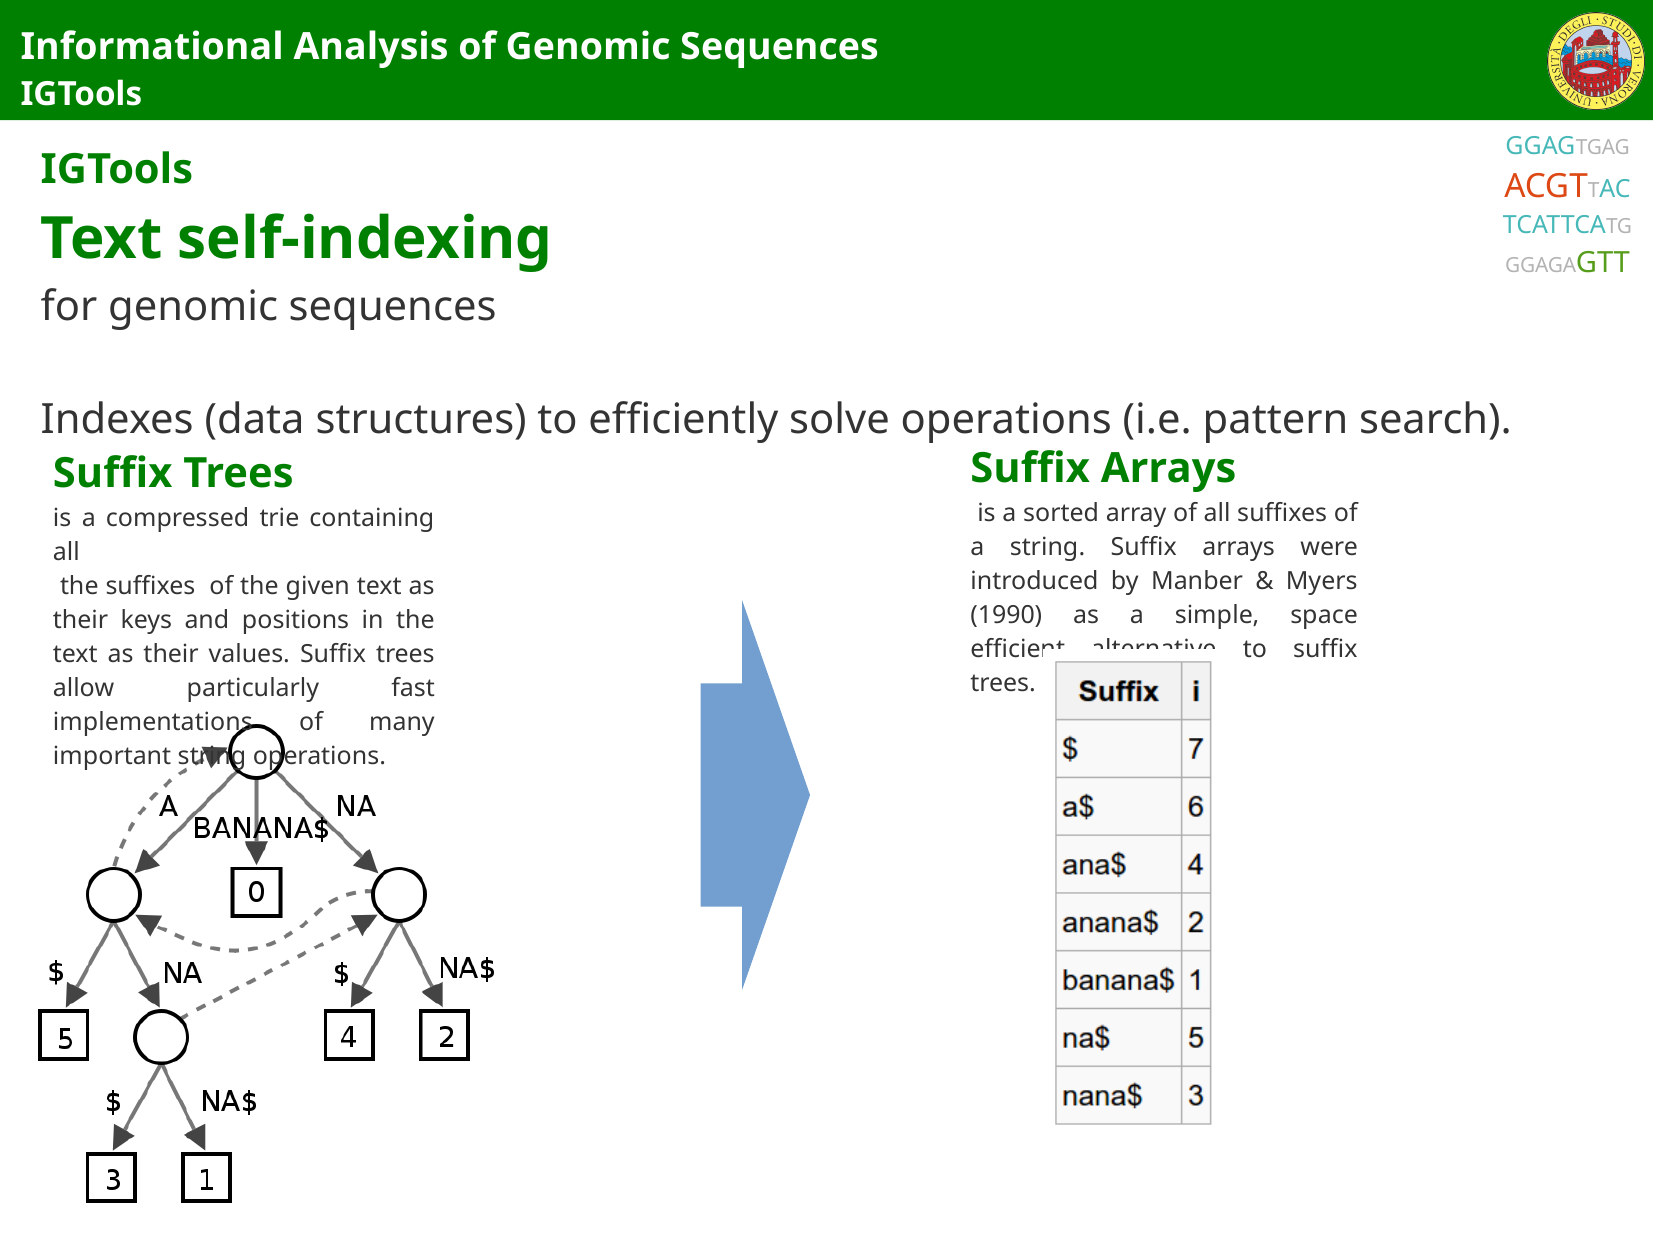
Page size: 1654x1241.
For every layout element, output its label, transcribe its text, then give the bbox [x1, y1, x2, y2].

picture [1547, 12, 1645, 110]
picture [303, 718, 310, 728]
picture [1043, 649, 1224, 1141]
picture [30, 716, 501, 1216]
text_box [700, 600, 811, 991]
picture [86, 718, 94, 728]
text_box Suffix Trees is a compressed trie containing all the suffixes of the given text as their keys and positions in the text as their values. Suffix trees allow particularly fast implementations of many important string operations. [38, 435, 451, 695]
text_box GGAGTGAGACGTTACTCATTCATGGGAGAGTT [1485, 120, 1651, 263]
text_box [0, 0, 1653, 121]
text_box Informational Analysis of Genomic Sequences IGTools [5, 11, 1416, 107]
picture [214, 718, 221, 728]
text_box Suffix Arrays is a sorted array of all suffixes of a string. Suffix arrays were introduced by Manber & Myers (1990) as a simple, space efficient alternative to suffix trees. [955, 430, 1374, 661]
text_box IGTools Text self-indexing for genomic sequences Indexes (data structures) to efficiently solve operations (i.e. pattern search). [25, 131, 1621, 576]
